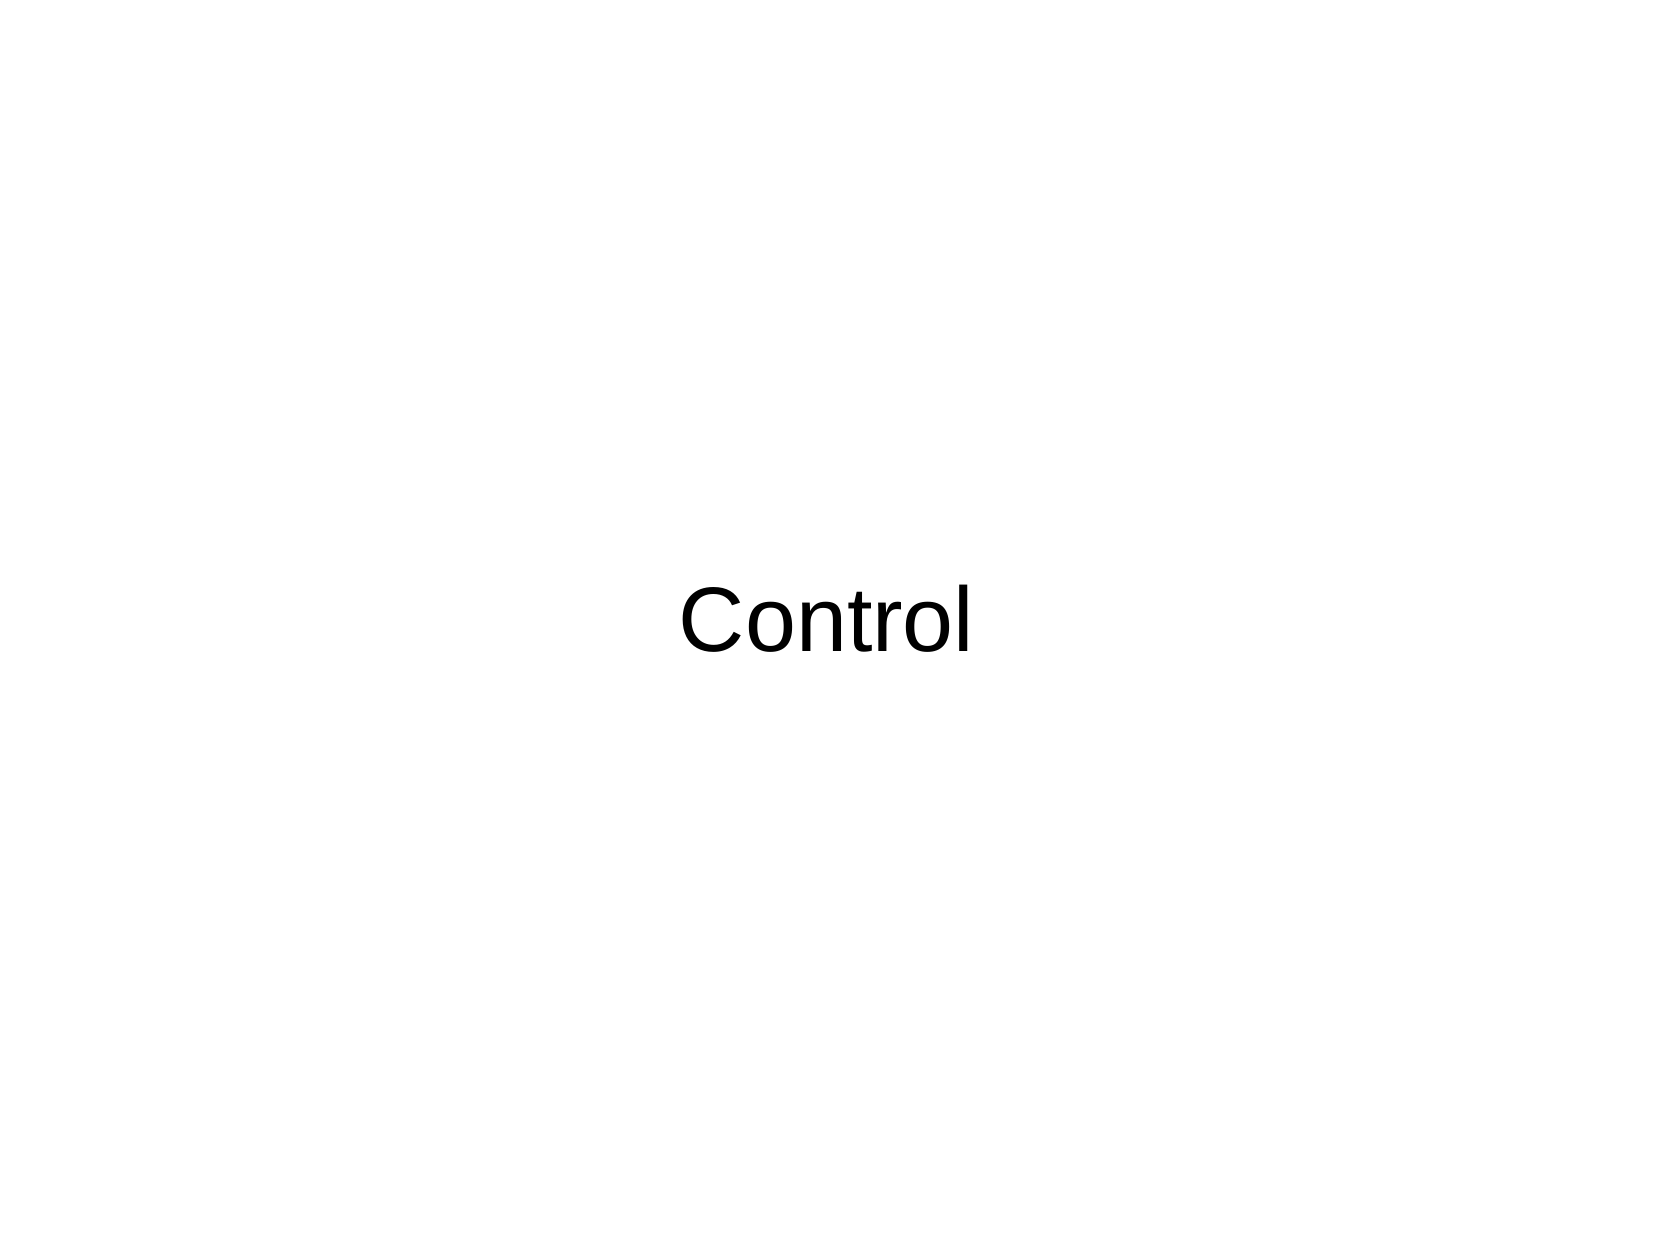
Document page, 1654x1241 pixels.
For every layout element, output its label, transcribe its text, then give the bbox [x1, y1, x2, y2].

title Control [82, 516, 1571, 724]
